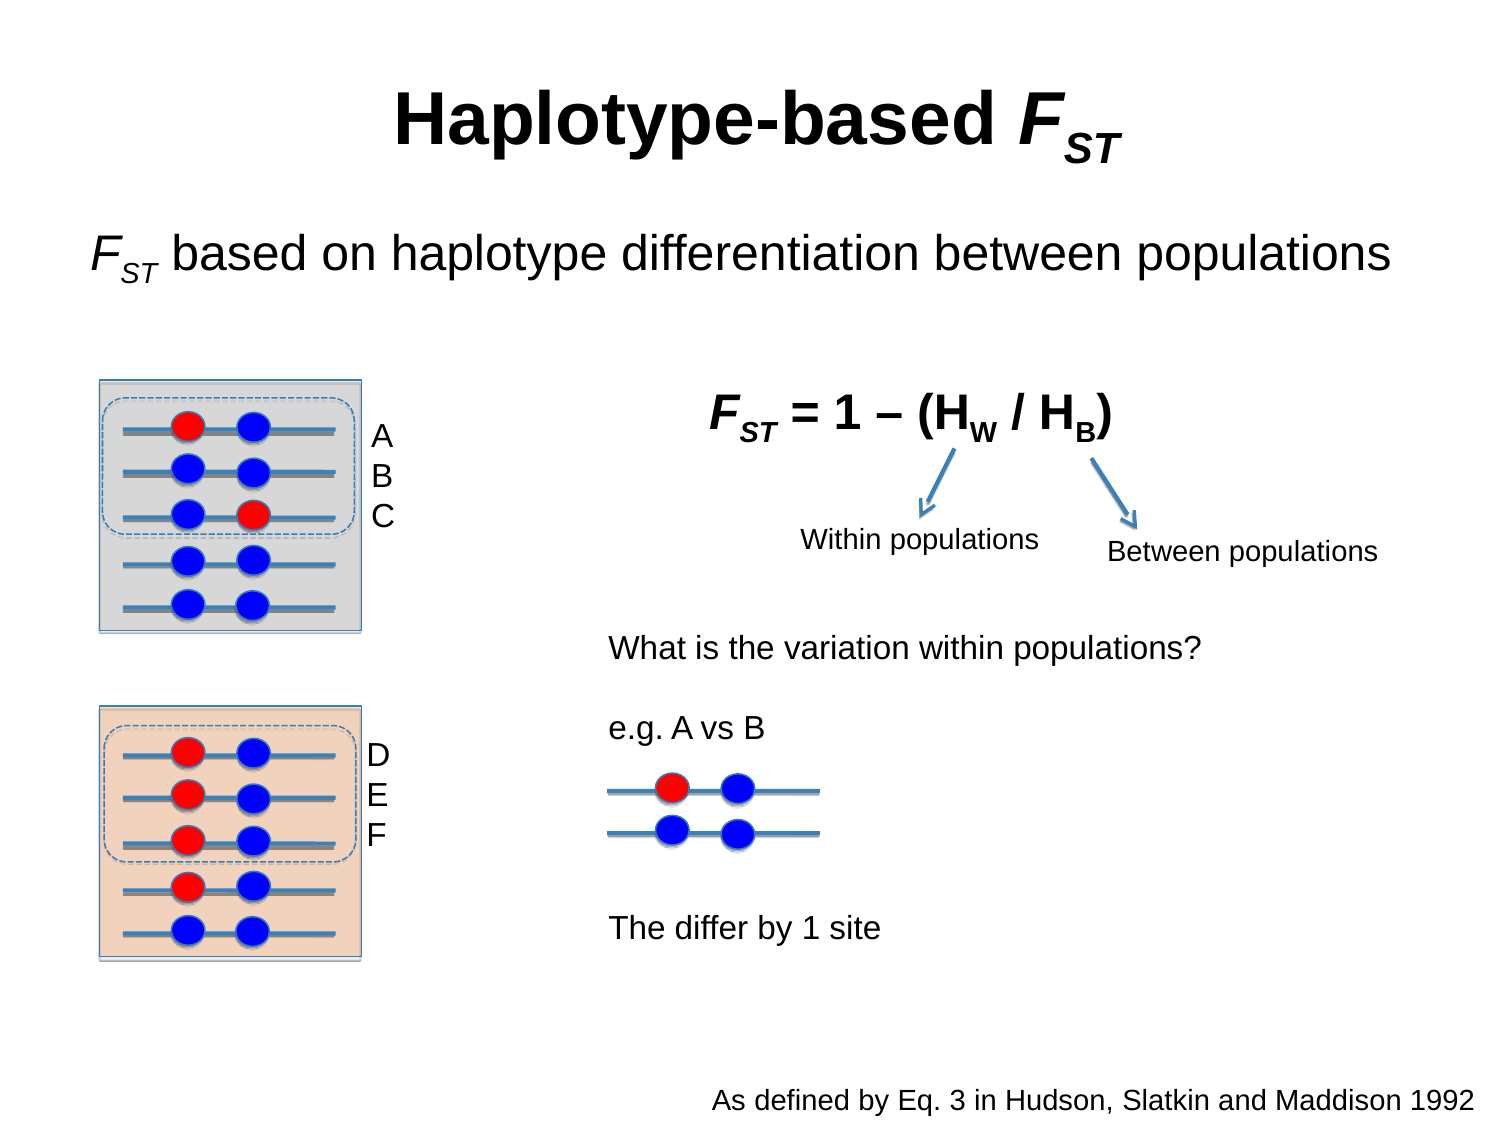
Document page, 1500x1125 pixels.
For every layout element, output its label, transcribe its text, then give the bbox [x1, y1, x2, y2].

text_box [99, 379, 362, 631]
list FST based on haplotype differentiation between populations [75, 205, 1425, 342]
text_box Within populations [785, 512, 1055, 563]
text_box D E F [351, 742, 355, 850]
text_box FST = 1 – (HW / HB) [638, 372, 1184, 456]
text_box Between populations [1092, 524, 1394, 575]
text_box A B C [356, 406, 410, 542]
text_box What is the variation within populations? e.g. A vs B The differ by 1 site [593, 619, 1218, 954]
title Haplotype-based FST [81, 0, 1432, 188]
text_box [721, 773, 755, 804]
text_box [721, 819, 755, 850]
text_box [655, 815, 690, 846]
text_box D E F [351, 725, 406, 861]
text_box [99, 705, 362, 957]
text_box [655, 773, 690, 803]
text_box As defined by Eq. 3 in Hudson, Slatkin and Maddison 1992 [697, 1073, 1492, 1124]
